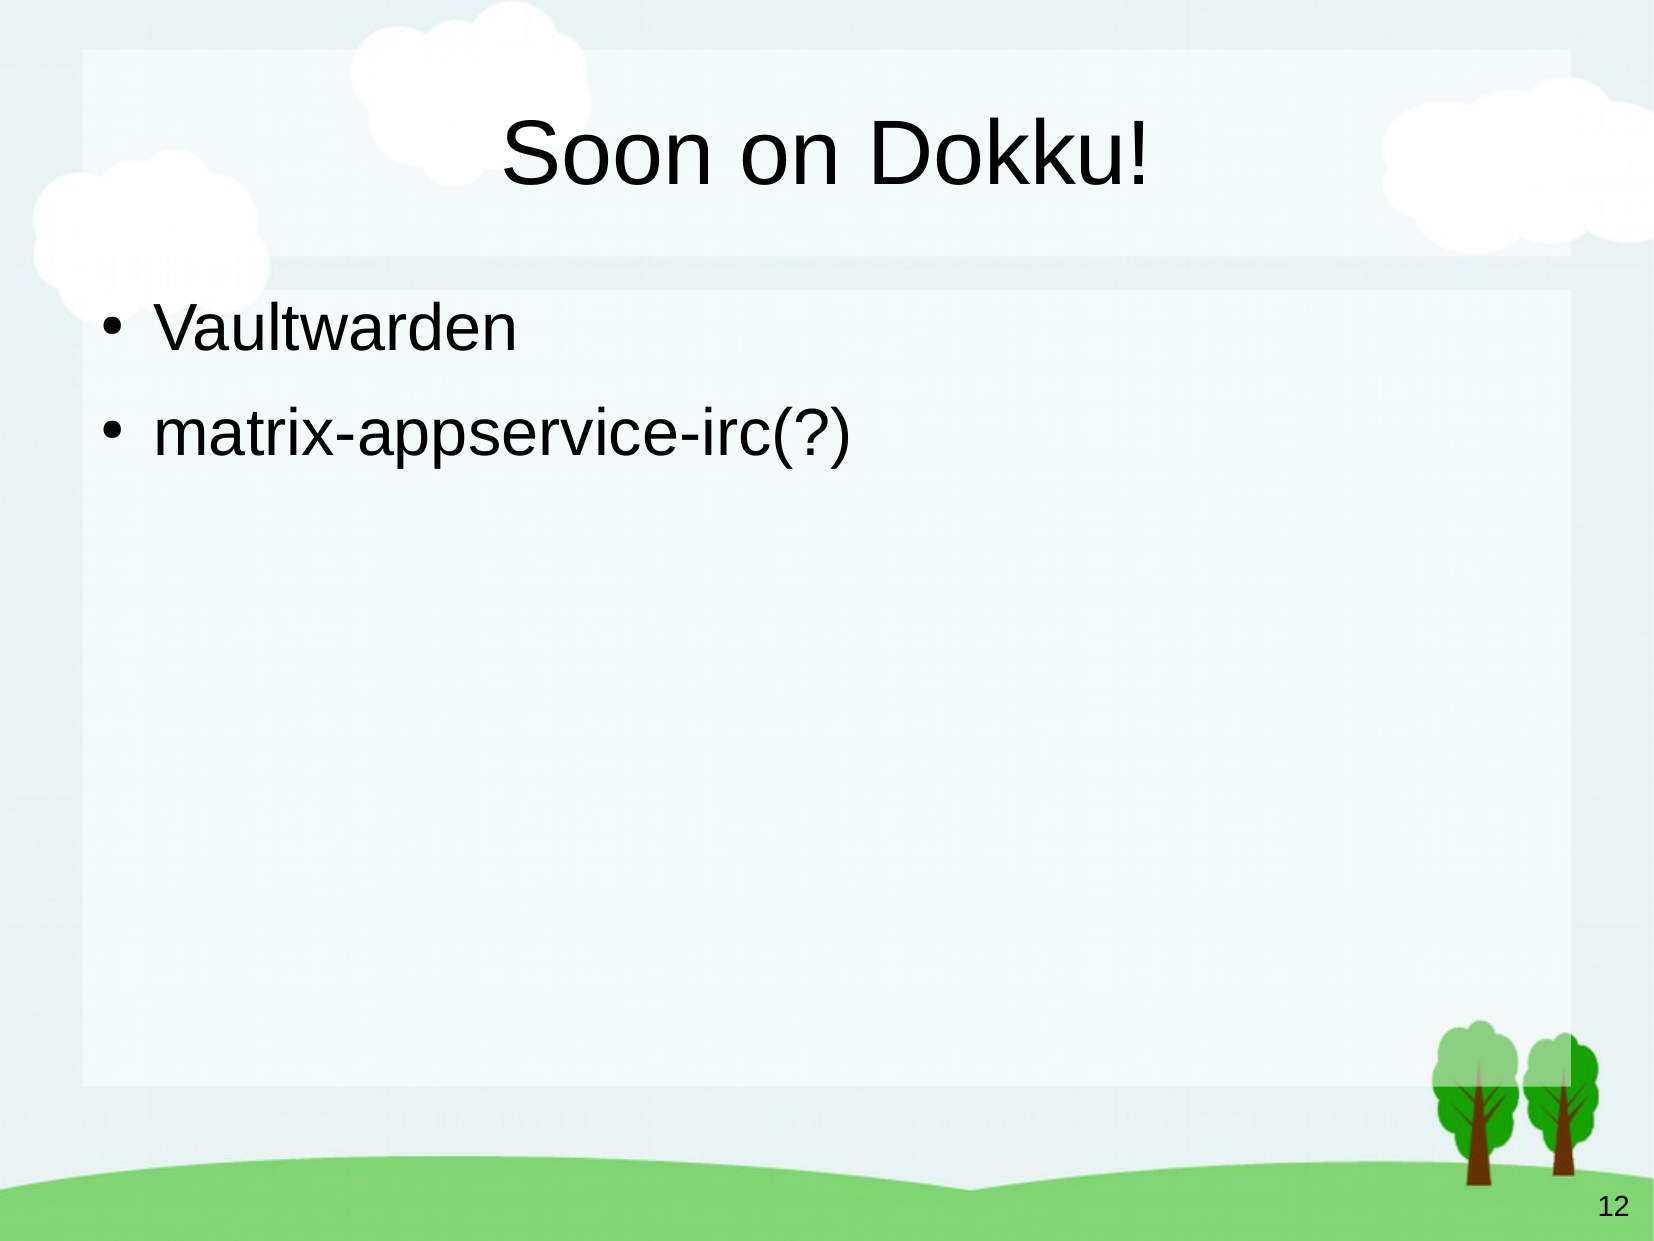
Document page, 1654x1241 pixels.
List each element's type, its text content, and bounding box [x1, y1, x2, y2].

list Vaultwarden matrix-appservice-irc(?) [82, 290, 1571, 1087]
picture [0, 0, 1654, 1241]
title Soon on Dokku! [82, 49, 1571, 257]
